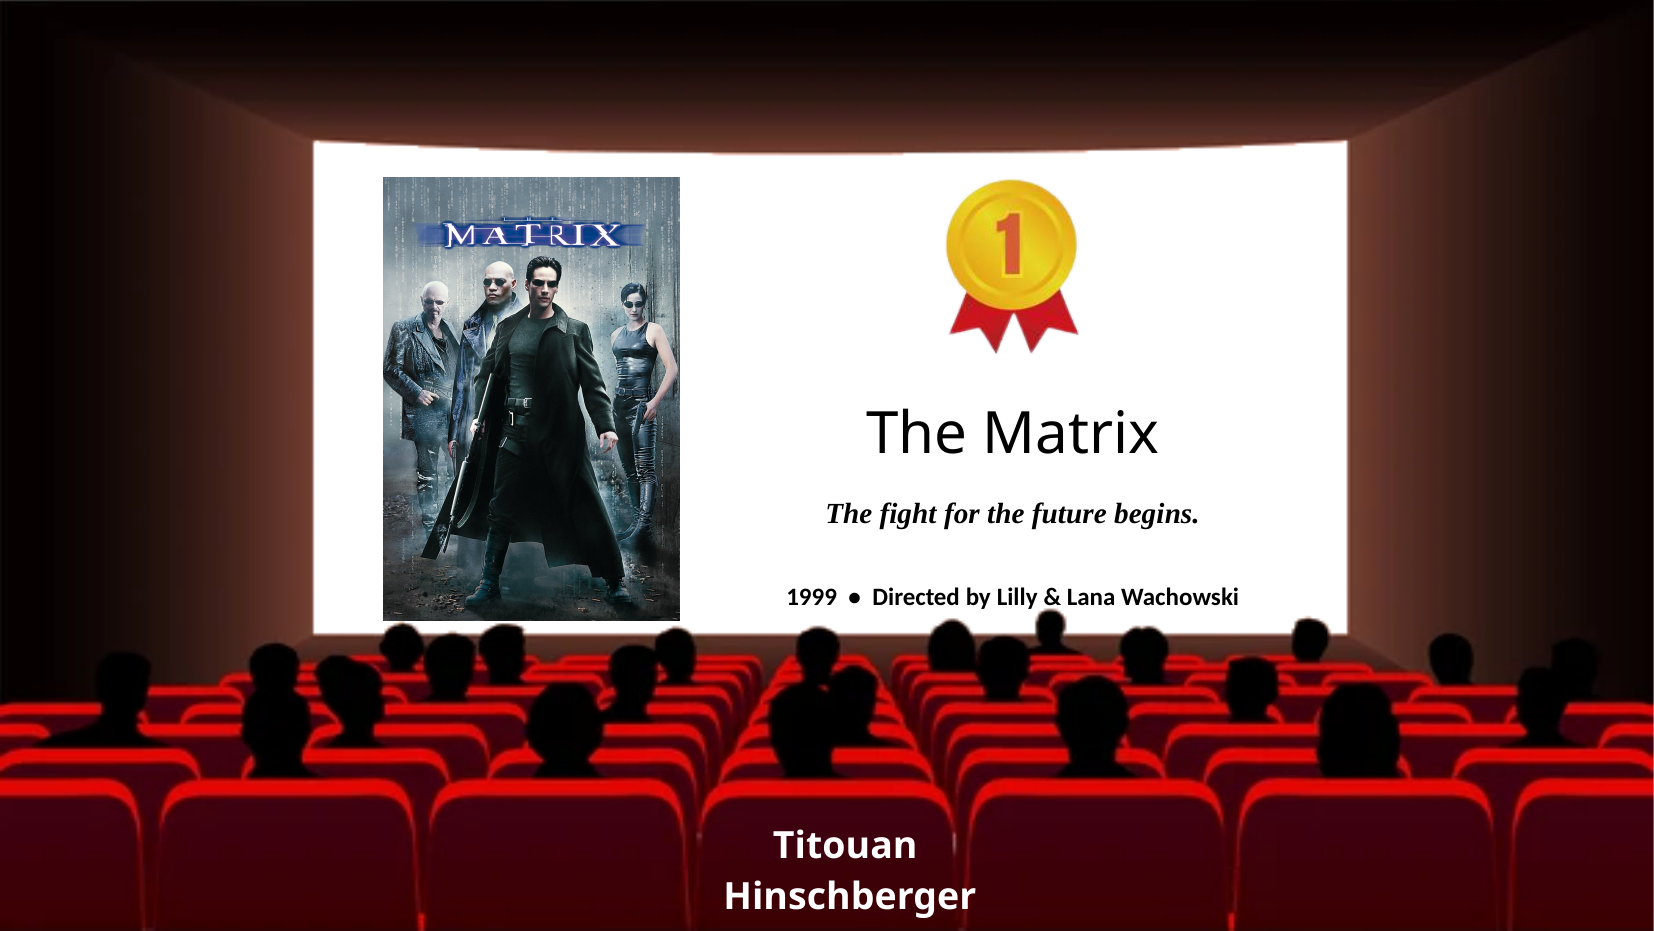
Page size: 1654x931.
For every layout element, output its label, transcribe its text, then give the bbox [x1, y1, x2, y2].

text_box The Matrix [685, 383, 1341, 470]
picture [0, 0, 1654, 931]
text_box The fight for the future begins. [685, 490, 1341, 538]
text_box 1999 • Directed by Lilly & Lana Wachowski [680, 579, 1347, 619]
